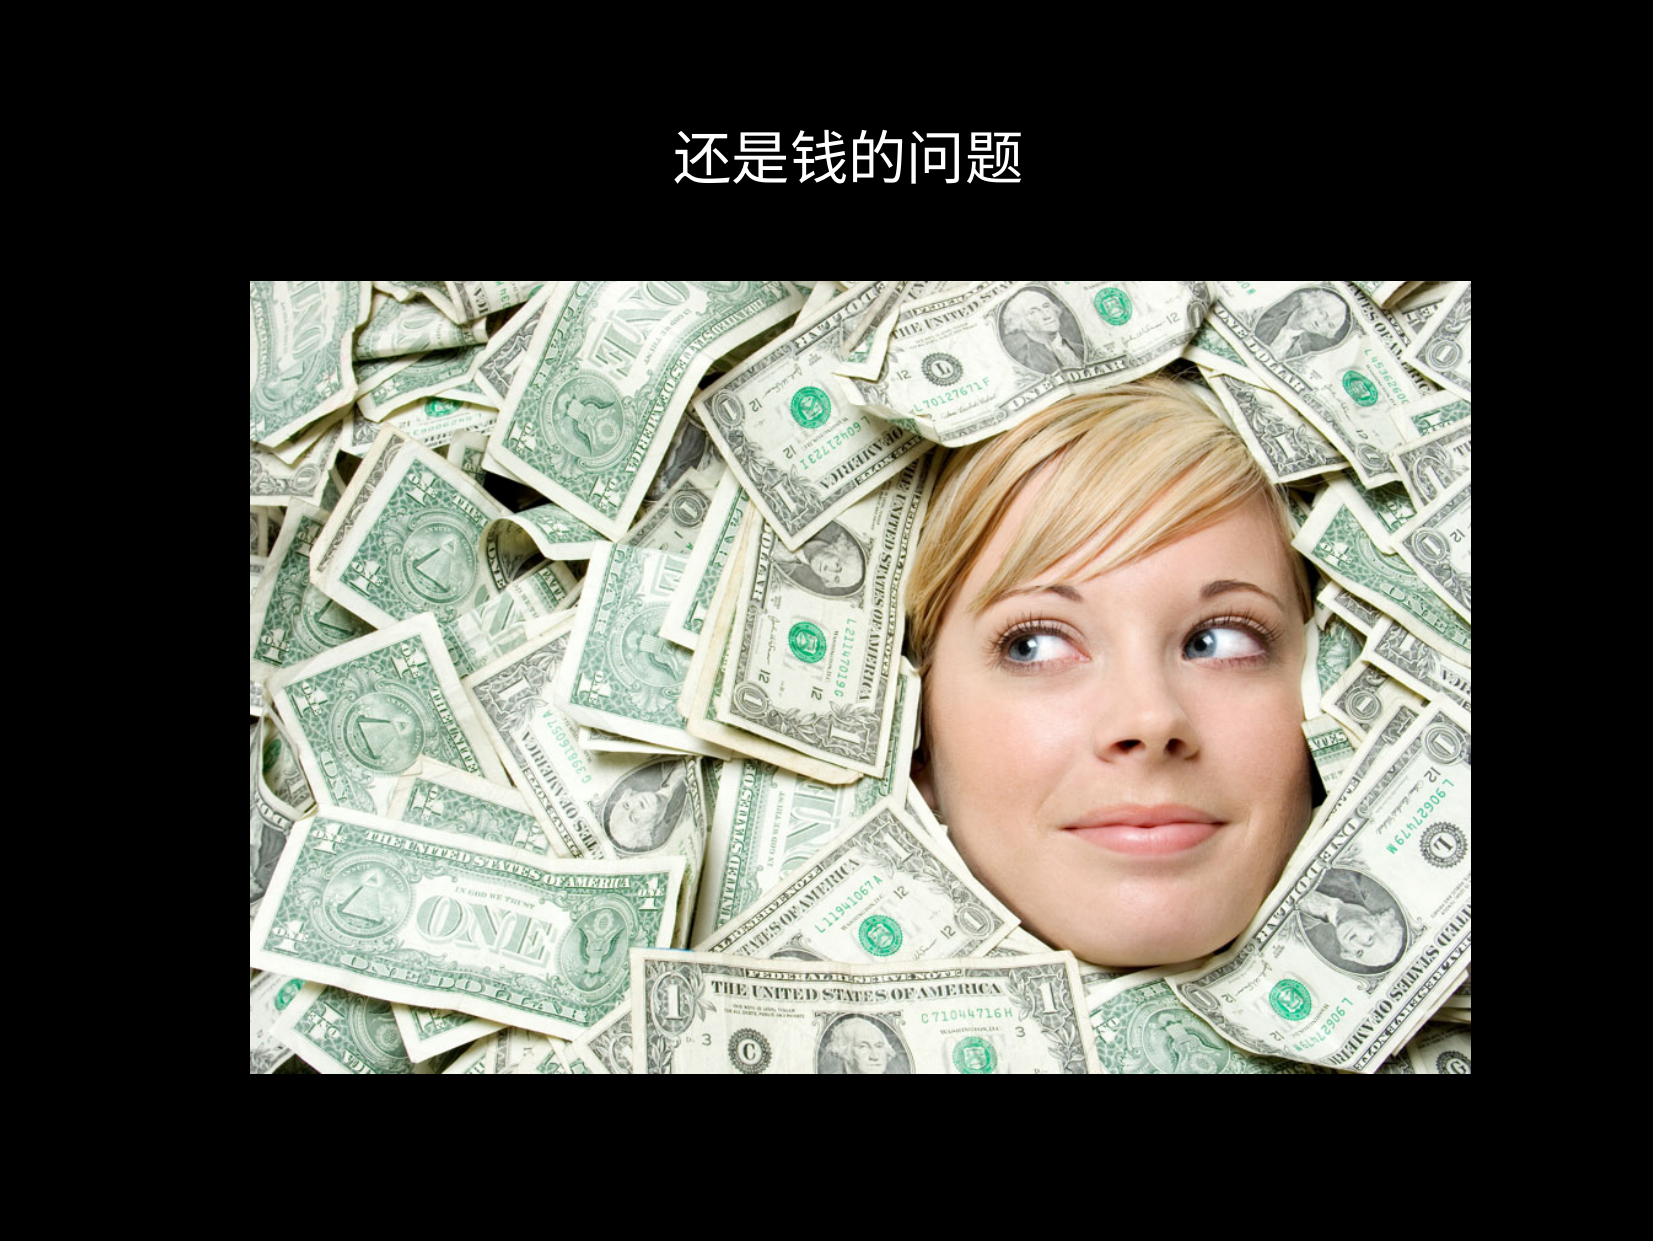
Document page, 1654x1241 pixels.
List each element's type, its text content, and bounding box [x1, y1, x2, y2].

picture [250, 281, 1471, 1074]
text_box 还是钱的问题 [659, 105, 1110, 196]
